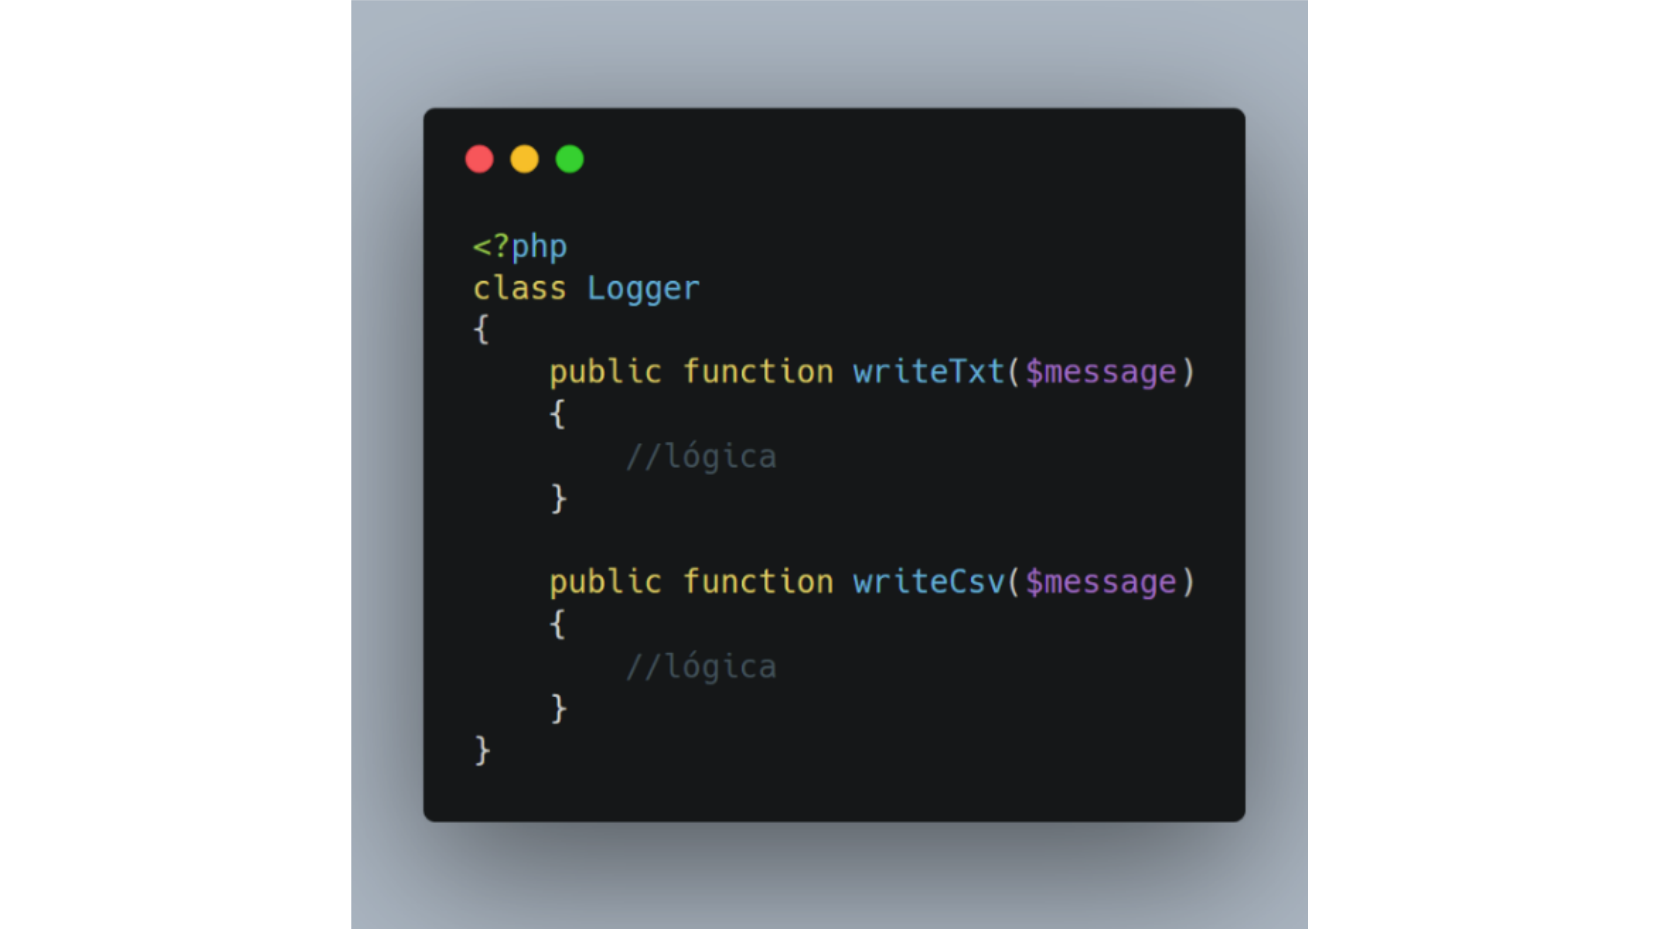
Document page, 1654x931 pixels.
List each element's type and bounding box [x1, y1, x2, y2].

picture [350, 0, 1308, 930]
